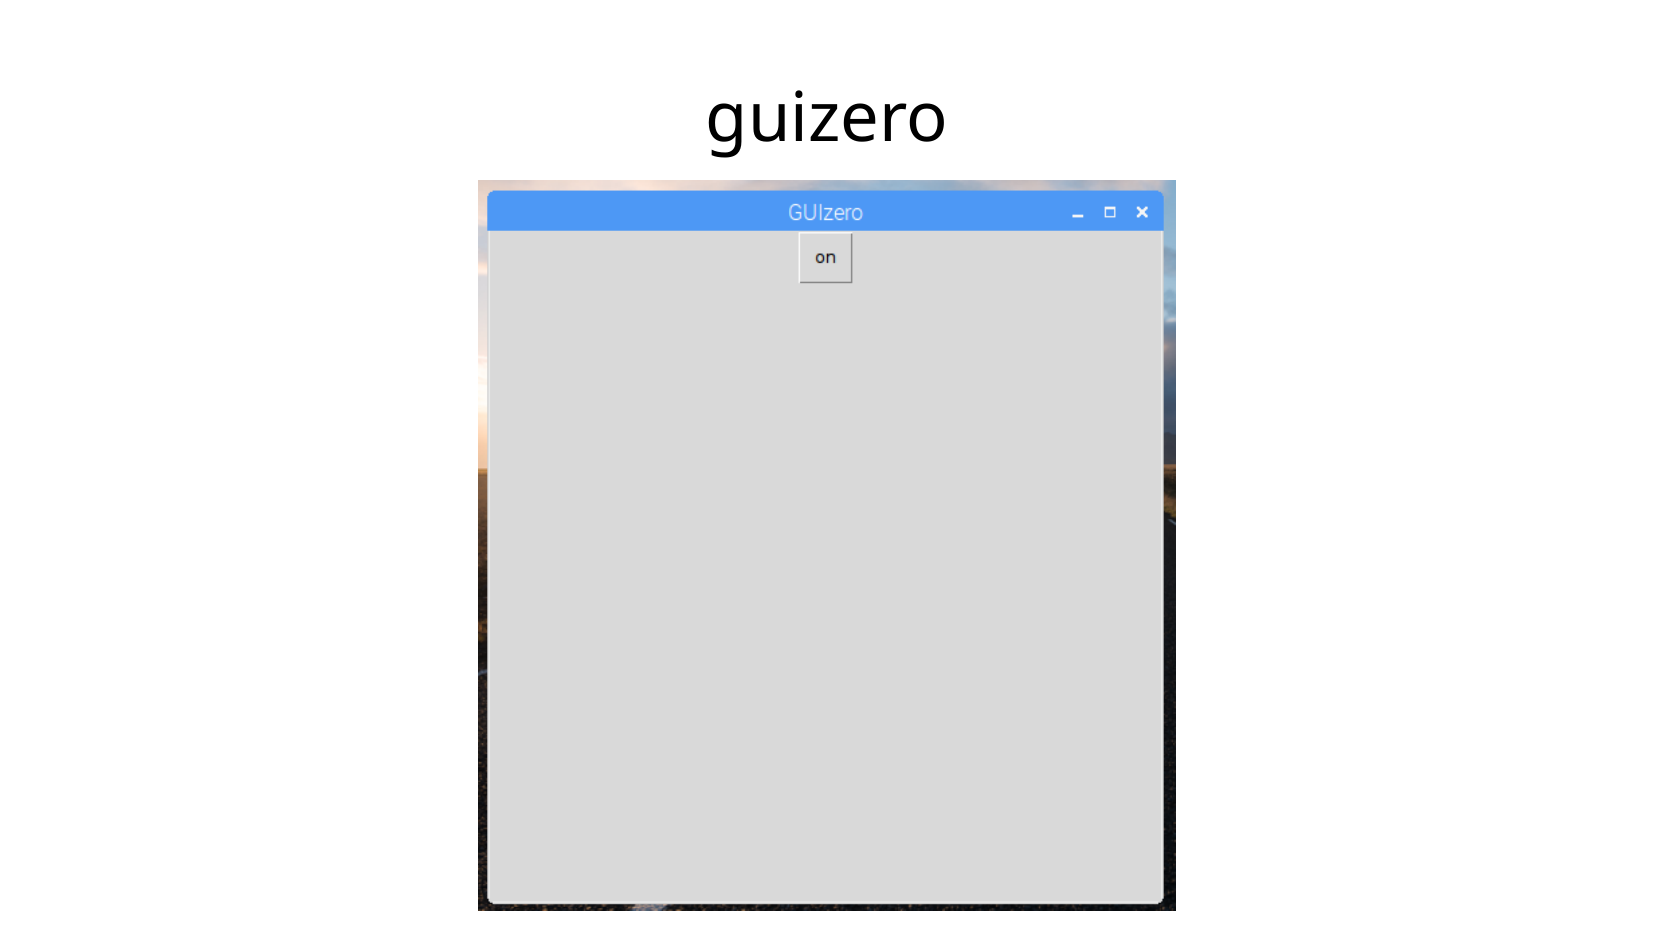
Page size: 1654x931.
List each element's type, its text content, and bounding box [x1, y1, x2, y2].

picture [478, 180, 1176, 911]
title guizero [82, 37, 1571, 193]
